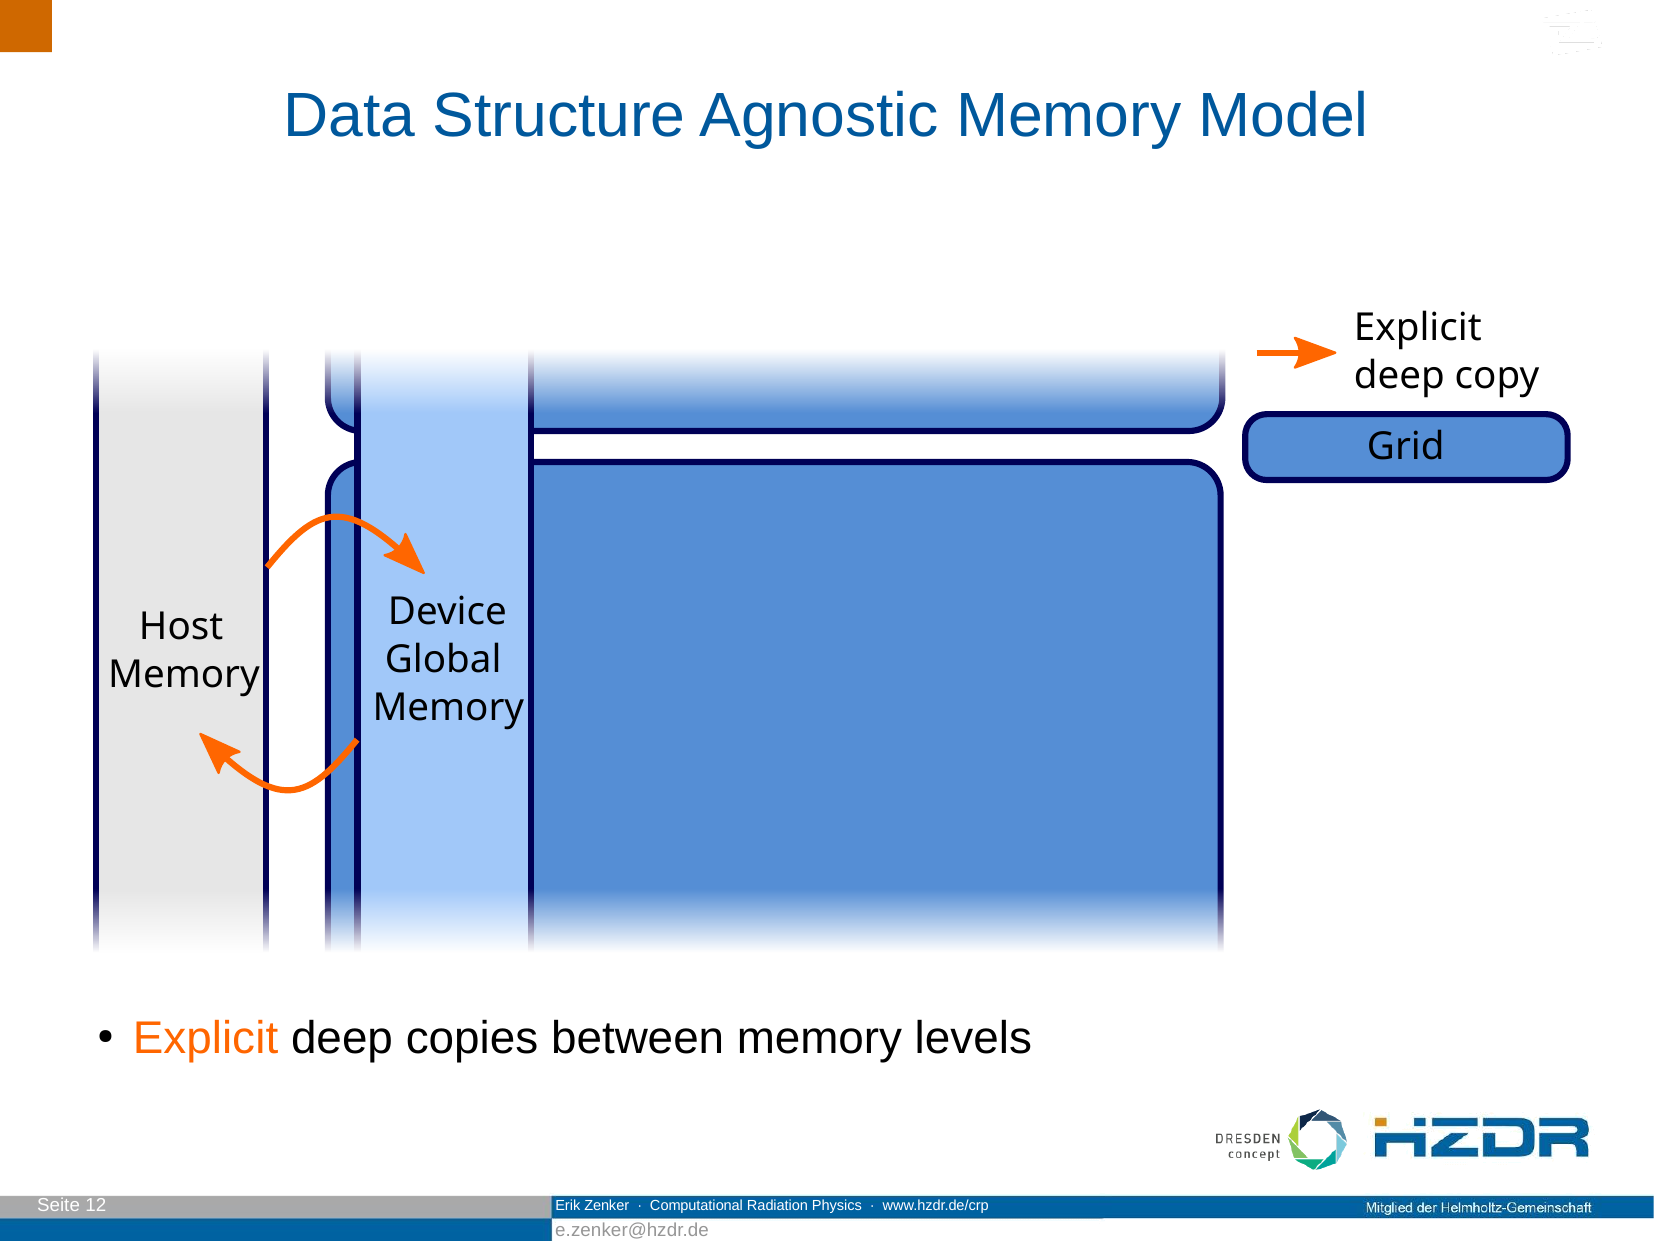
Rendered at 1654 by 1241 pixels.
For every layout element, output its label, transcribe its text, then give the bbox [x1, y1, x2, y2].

picture [0, 0, 1654, 1241]
title Data Structure Agnostic Memory Model [82, 37, 1571, 193]
text_box Explicit deep copies between memory levels [82, 1004, 1282, 1123]
